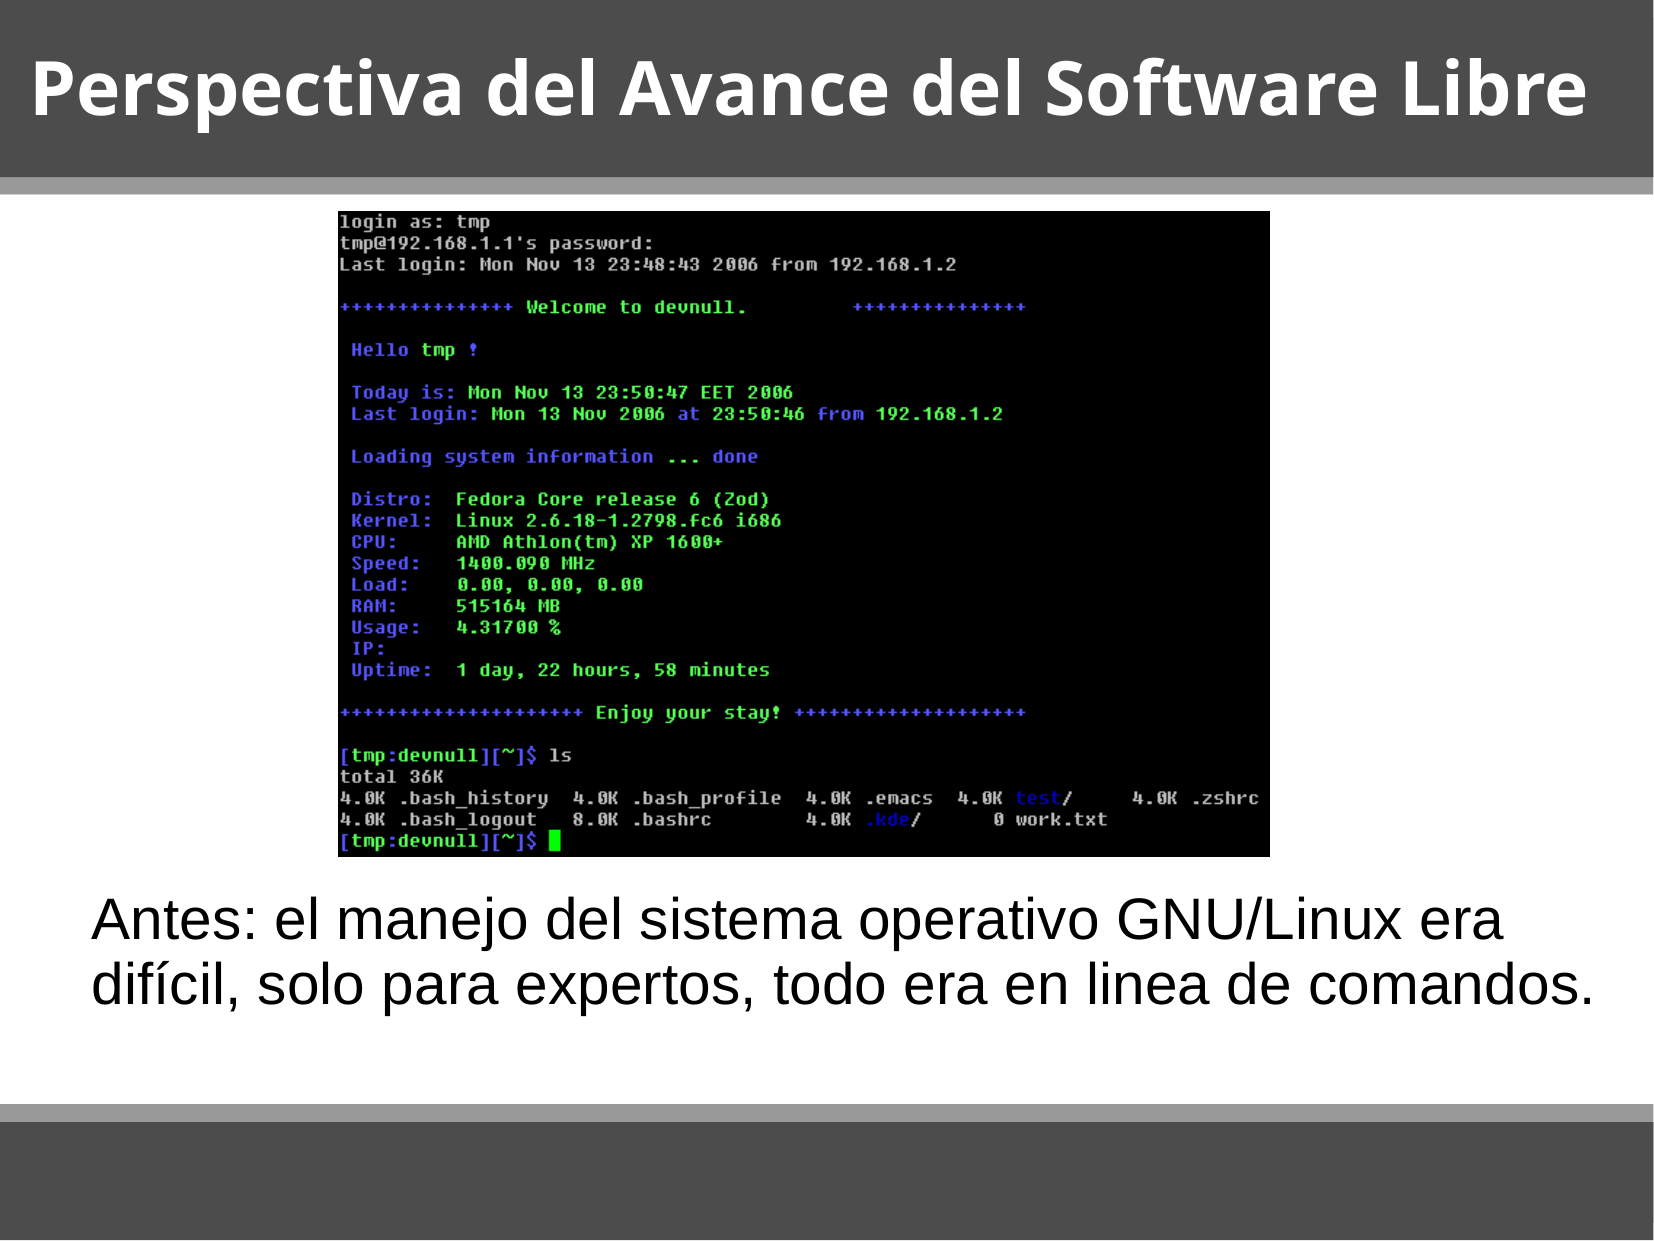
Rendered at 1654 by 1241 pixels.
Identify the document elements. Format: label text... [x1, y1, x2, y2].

list Antes: el manejo del sistema operativo GNU/Linux era difícil, solo para expertos, todo era en linea de comandos. [29, 885, 1625, 1063]
picture [338, 211, 1270, 857]
title Perspectiva del Avance del Software Libre [29, 15, 1654, 158]
